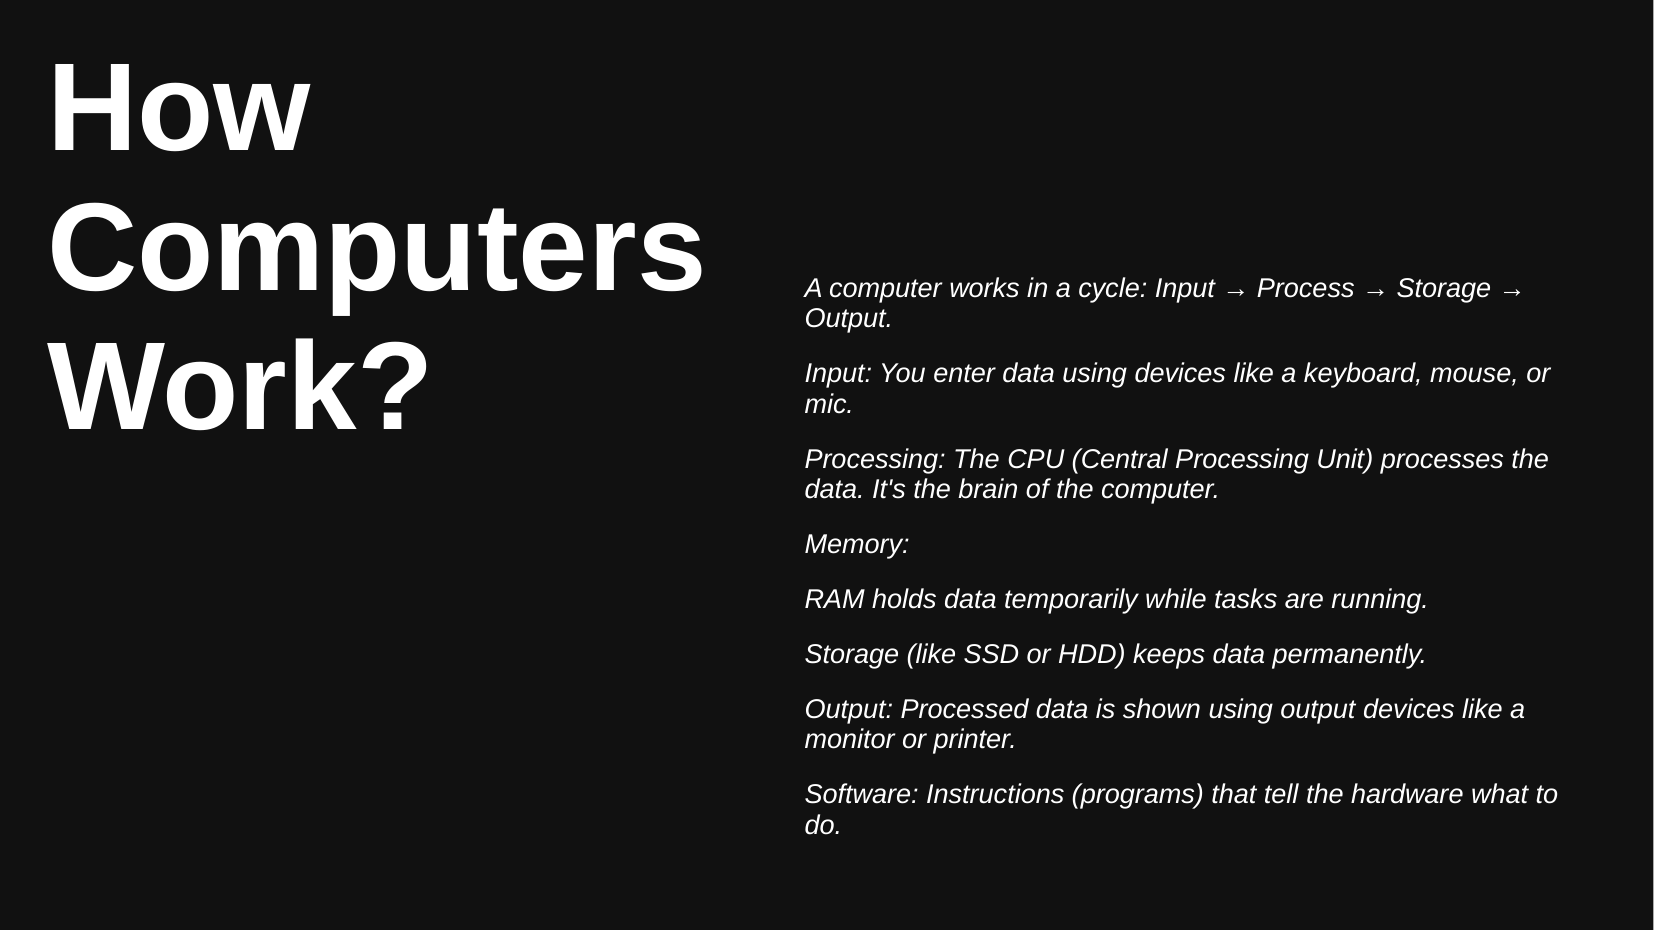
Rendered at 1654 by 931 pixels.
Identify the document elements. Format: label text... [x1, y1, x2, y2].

text_box A computer works in a cycle: Input → Process → Storage → Output. Input: You enter data using devices like a keyboard, mouse, or mic. Processing: The CPU (Central Processing Unit) processes the data. It's the brain of the computer. Memory: RAM holds data temporarily while tasks are running. Storage (like SSD or HDD) keeps data permanently. Output: Processed data is shown using output devices like a monitor or printer. Software: Instructions (programs) that tell the hardware what to do. [767, 265, 1595, 931]
text_box How Computers Work? [32, 29, 975, 531]
